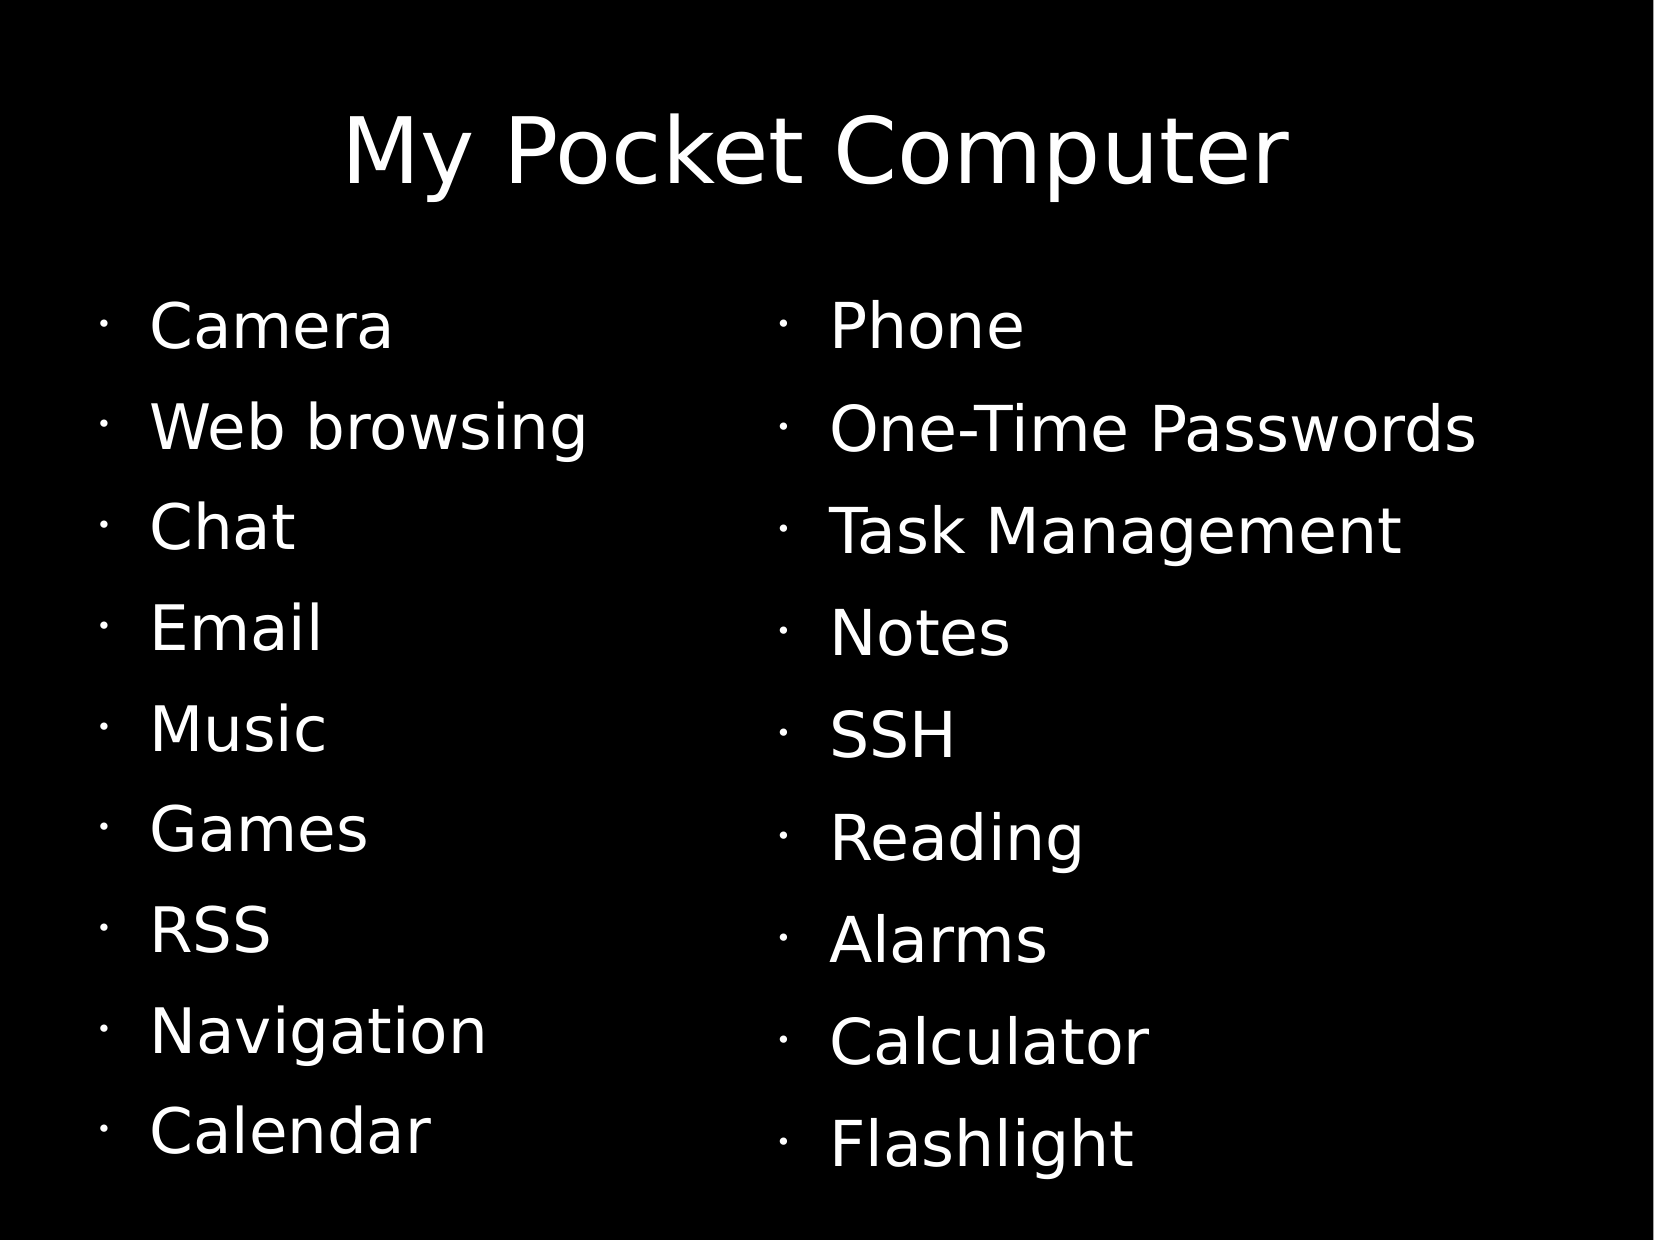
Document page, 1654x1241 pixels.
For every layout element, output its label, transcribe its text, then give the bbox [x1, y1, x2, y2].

list Phone One-Time Passwords Task Management Notes SSH Reading Alarms Calculator Flashlight [761, 290, 1531, 1186]
title My Pocket Computer [71, 47, 1561, 256]
list Camera Web browsing Chat Email Music Games RSS Navigation Calendar [82, 290, 736, 1171]
